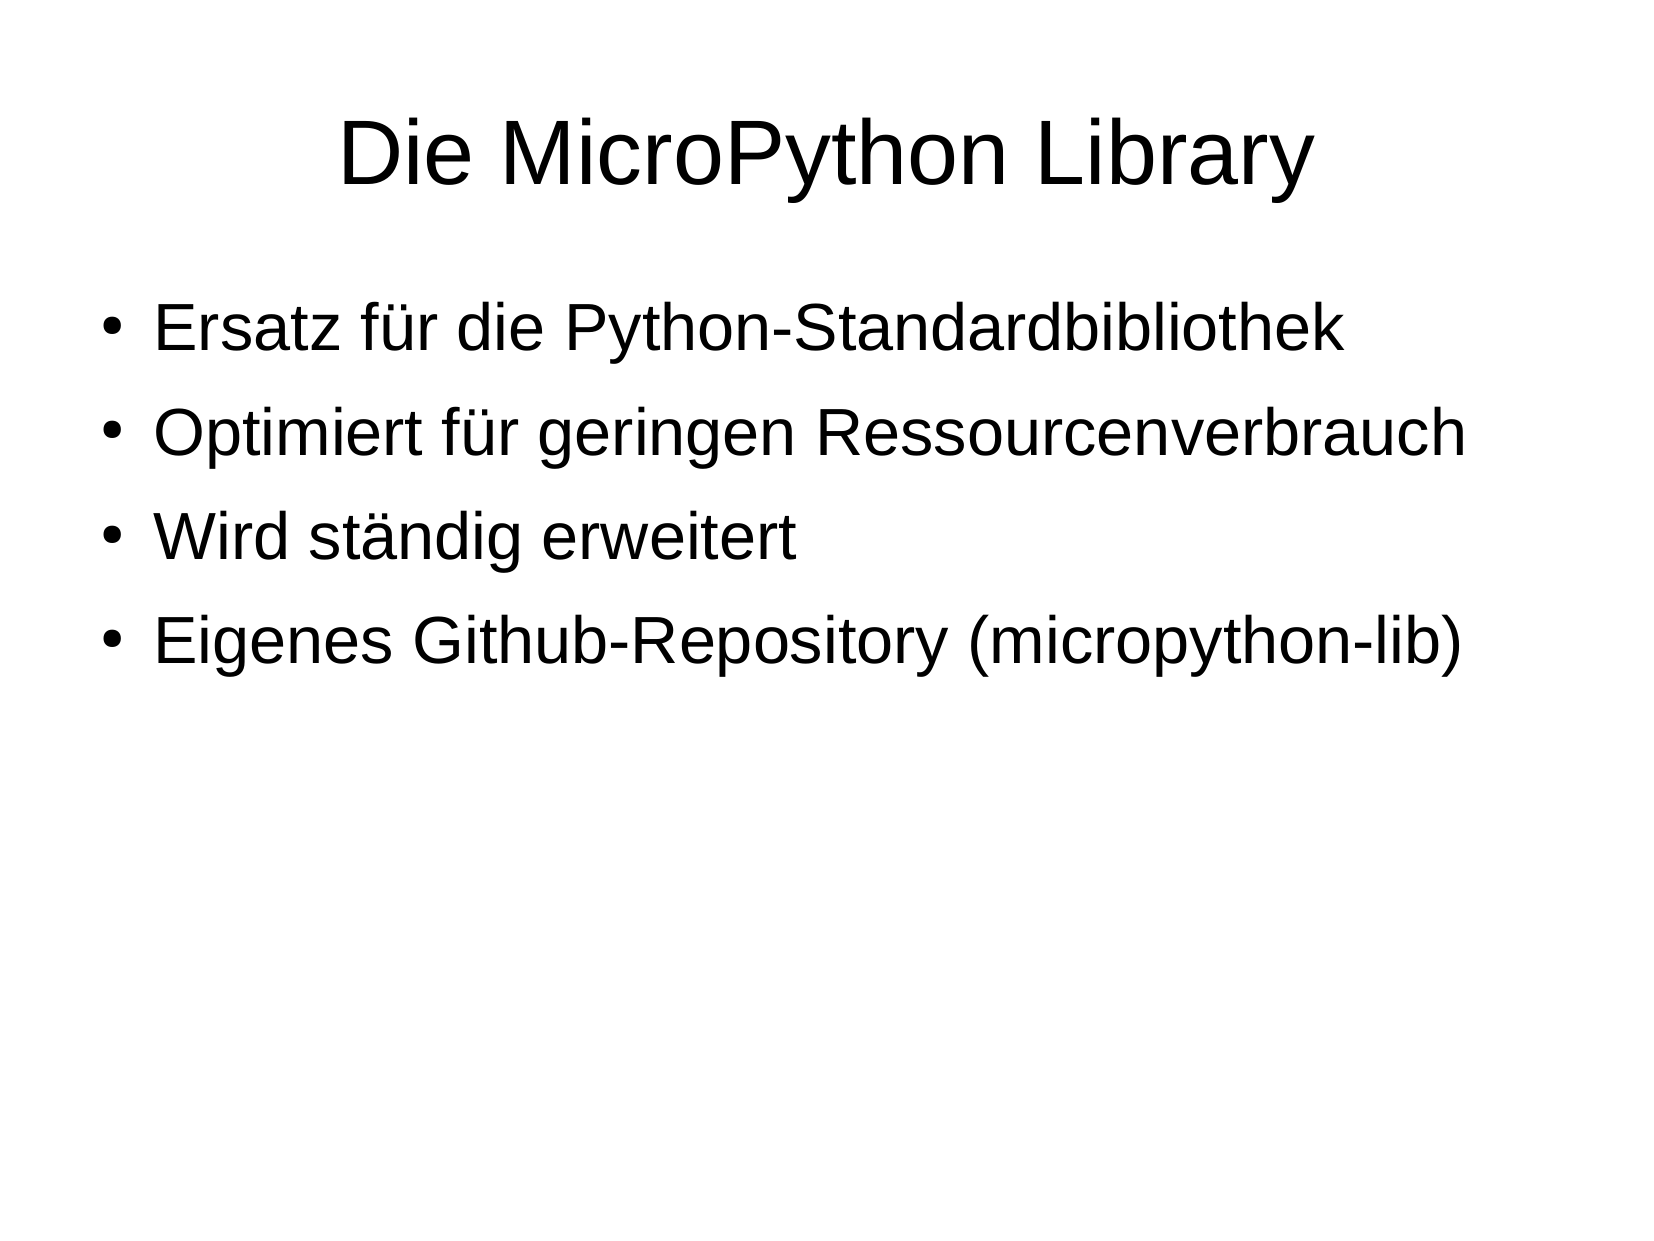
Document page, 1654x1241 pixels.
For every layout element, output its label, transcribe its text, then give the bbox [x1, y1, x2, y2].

title Die MicroPython Library [82, 49, 1571, 257]
list Ersatz für die Python-Standardbibliothek Optimiert für geringen Ressourcenverbrauch Wird ständig erweitert Eigenes Github-Repository (micropython-lib) [82, 290, 1571, 1010]
